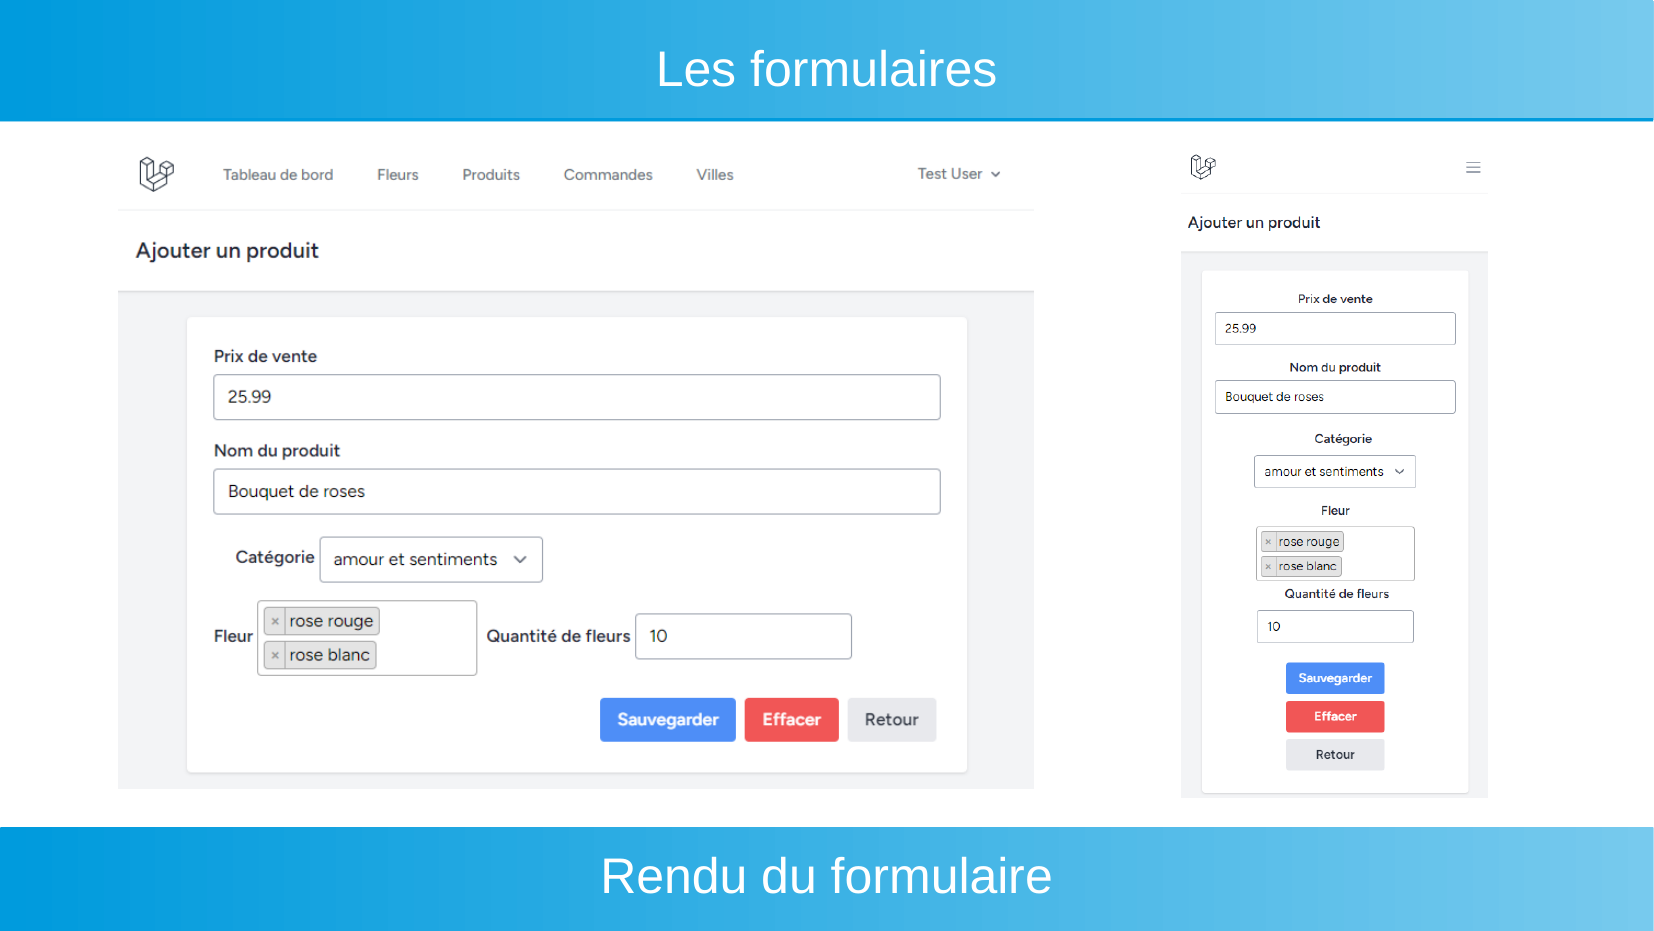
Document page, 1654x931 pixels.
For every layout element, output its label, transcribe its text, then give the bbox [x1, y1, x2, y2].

picture [118, 147, 1034, 789]
title Les formulaires [59, 29, 1595, 108]
picture [1181, 147, 1488, 798]
title Rendu du formulaire [59, 836, 1595, 916]
